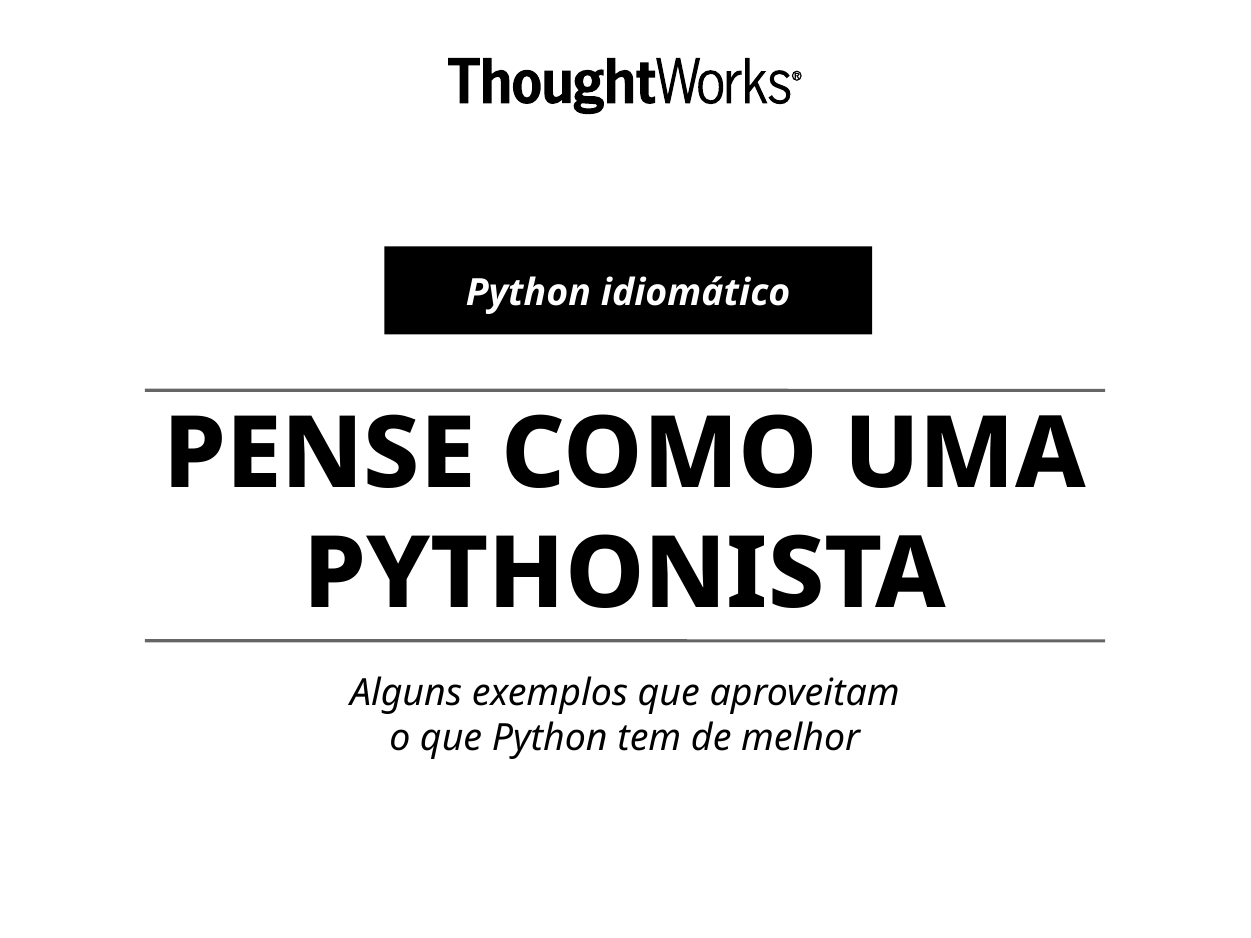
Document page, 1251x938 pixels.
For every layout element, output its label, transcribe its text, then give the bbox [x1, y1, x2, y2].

title PENSE COMO UMA PYTHONISTA [62, 383, 1188, 632]
list Alguns exemplos que aproveitam o que Python tem de melhor [204, 655, 1046, 905]
subtitle Python idiomático [314, 246, 943, 335]
